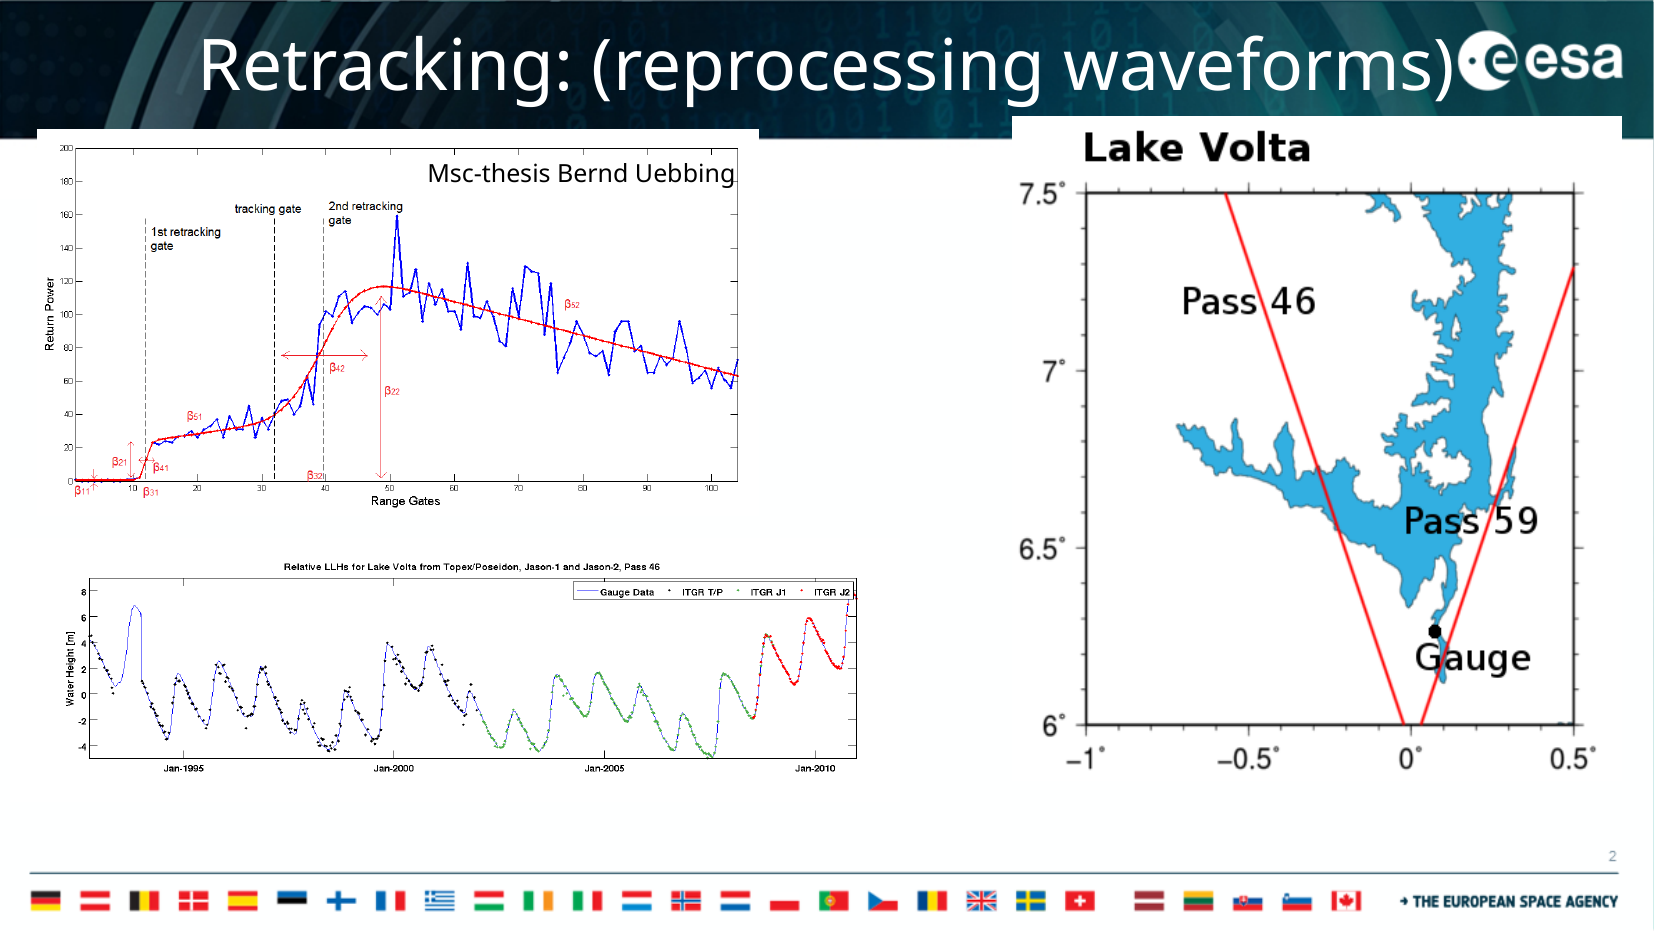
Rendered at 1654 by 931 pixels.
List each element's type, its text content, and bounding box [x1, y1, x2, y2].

picture [0, 0, 1654, 931]
text_box Msc-thesis Bernd Uebbing [412, 150, 826, 196]
title Retracking: (reprocessing waveforms) [41, 0, 1613, 176]
